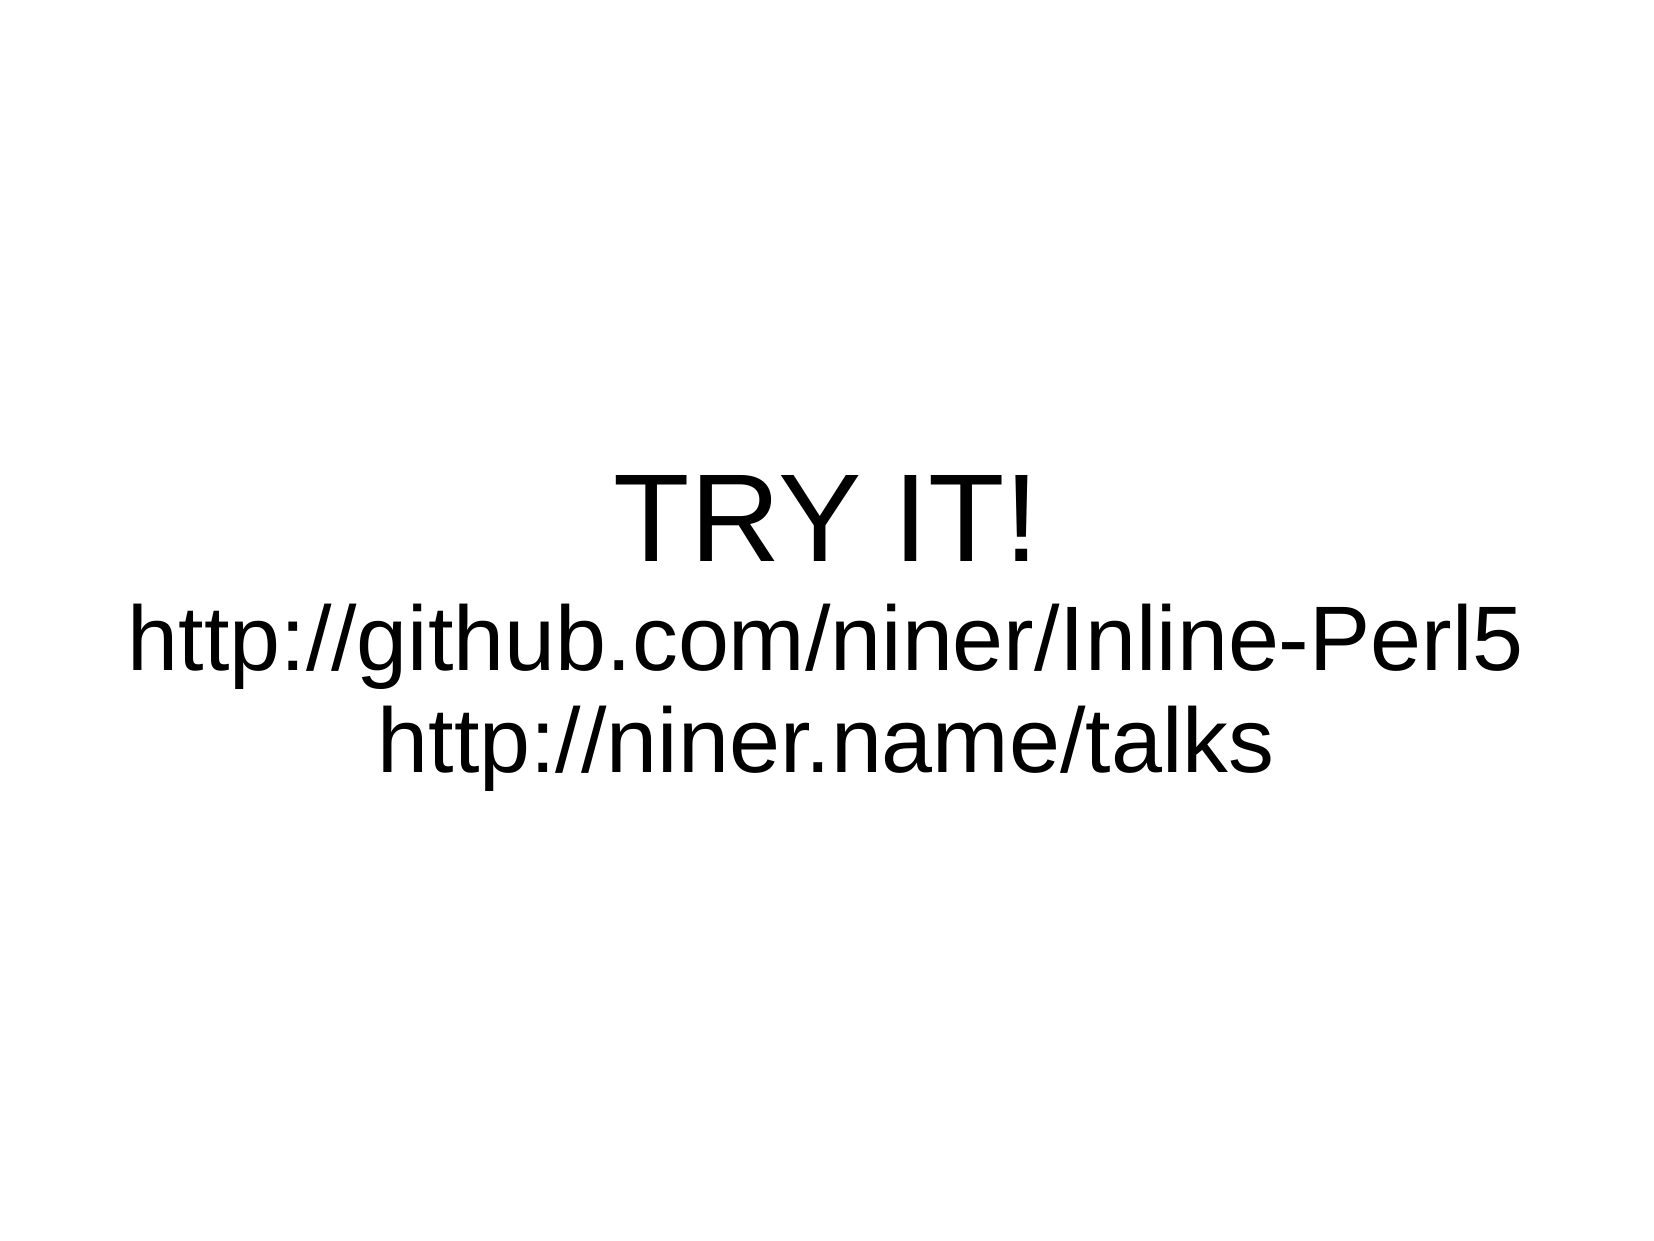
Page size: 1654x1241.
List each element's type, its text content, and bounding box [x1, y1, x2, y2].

subtitle TRY IT! http://github.com/niner/Inline-Perl5 http://niner.name/talks [82, 140, 1571, 1101]
